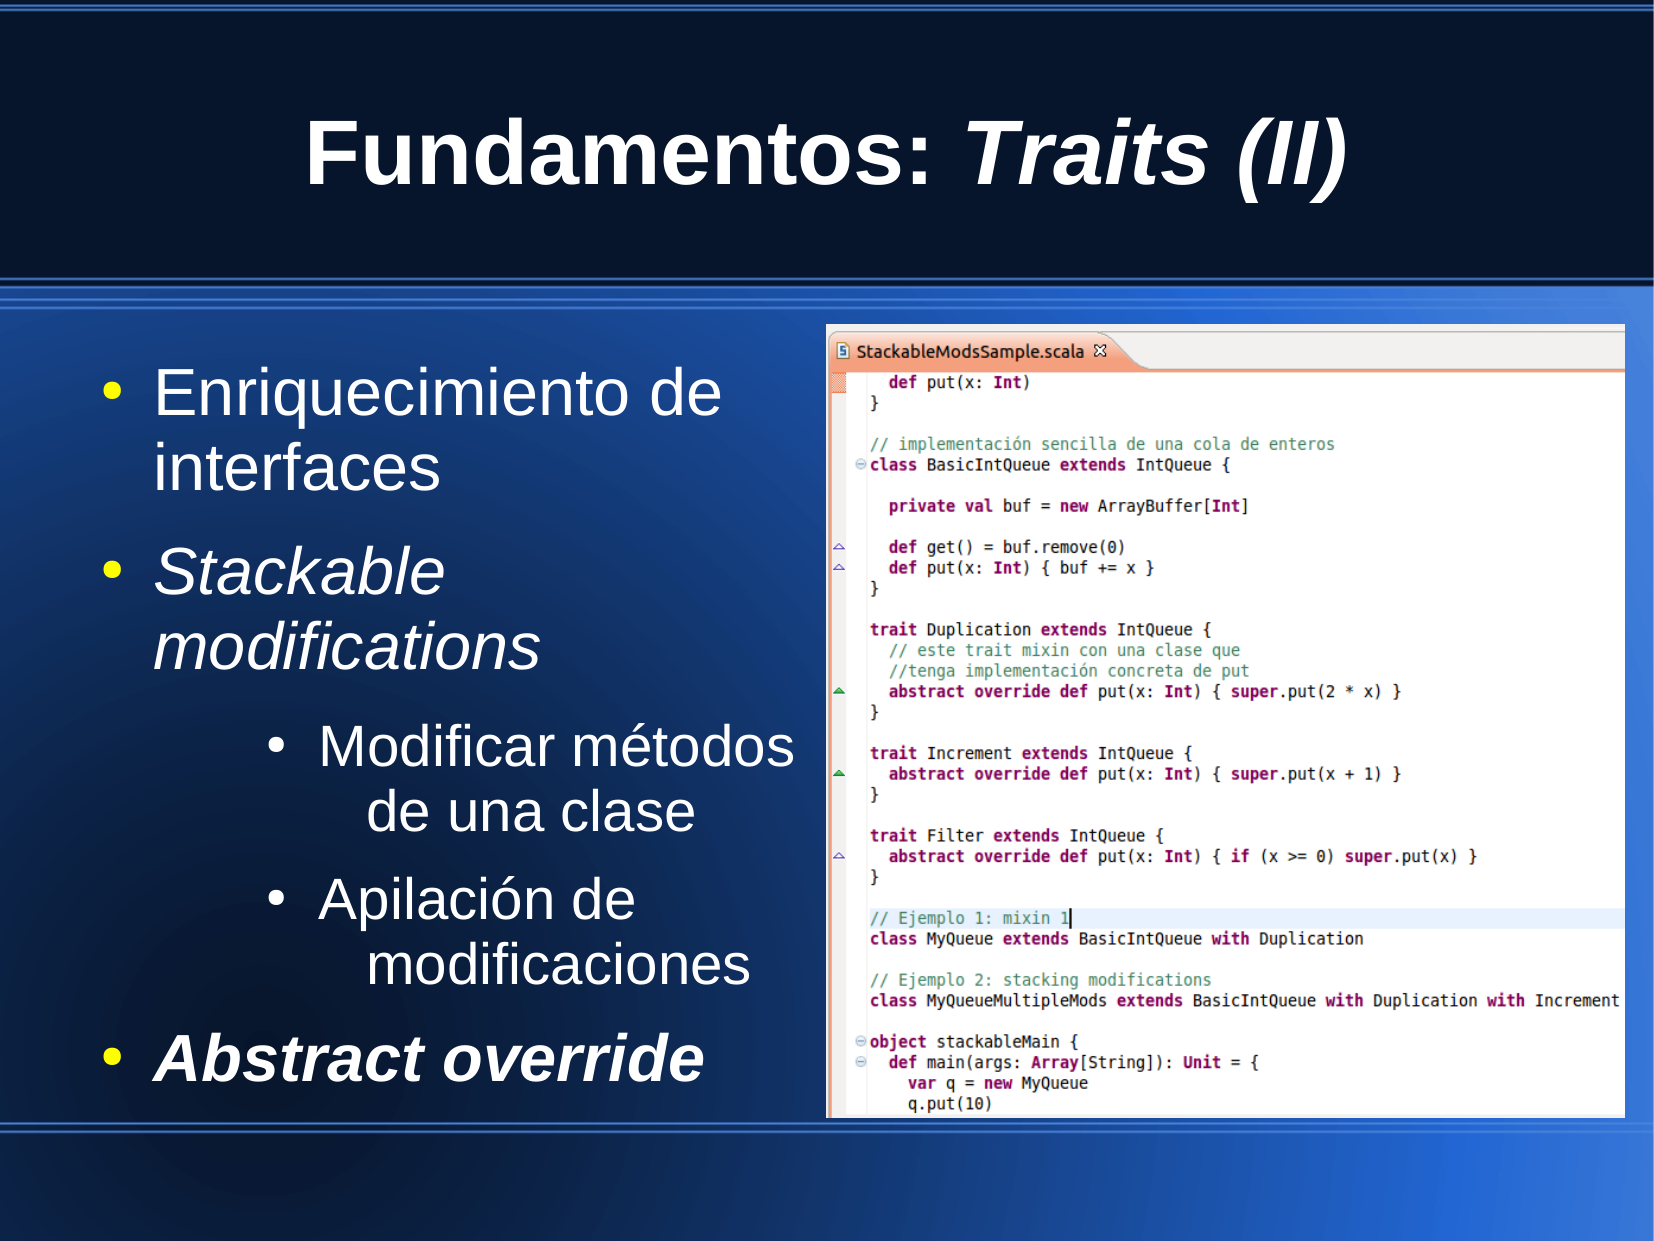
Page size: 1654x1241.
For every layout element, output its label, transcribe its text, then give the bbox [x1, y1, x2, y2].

picture [0, 0, 1654, 1241]
list Enriquecimiento de interfaces Stackable modifications Modificar métodos de una clase Apilación de modificaciones Abstract override [82, 355, 809, 1174]
title Fundamentos: Traits (II) [82, 49, 1571, 257]
